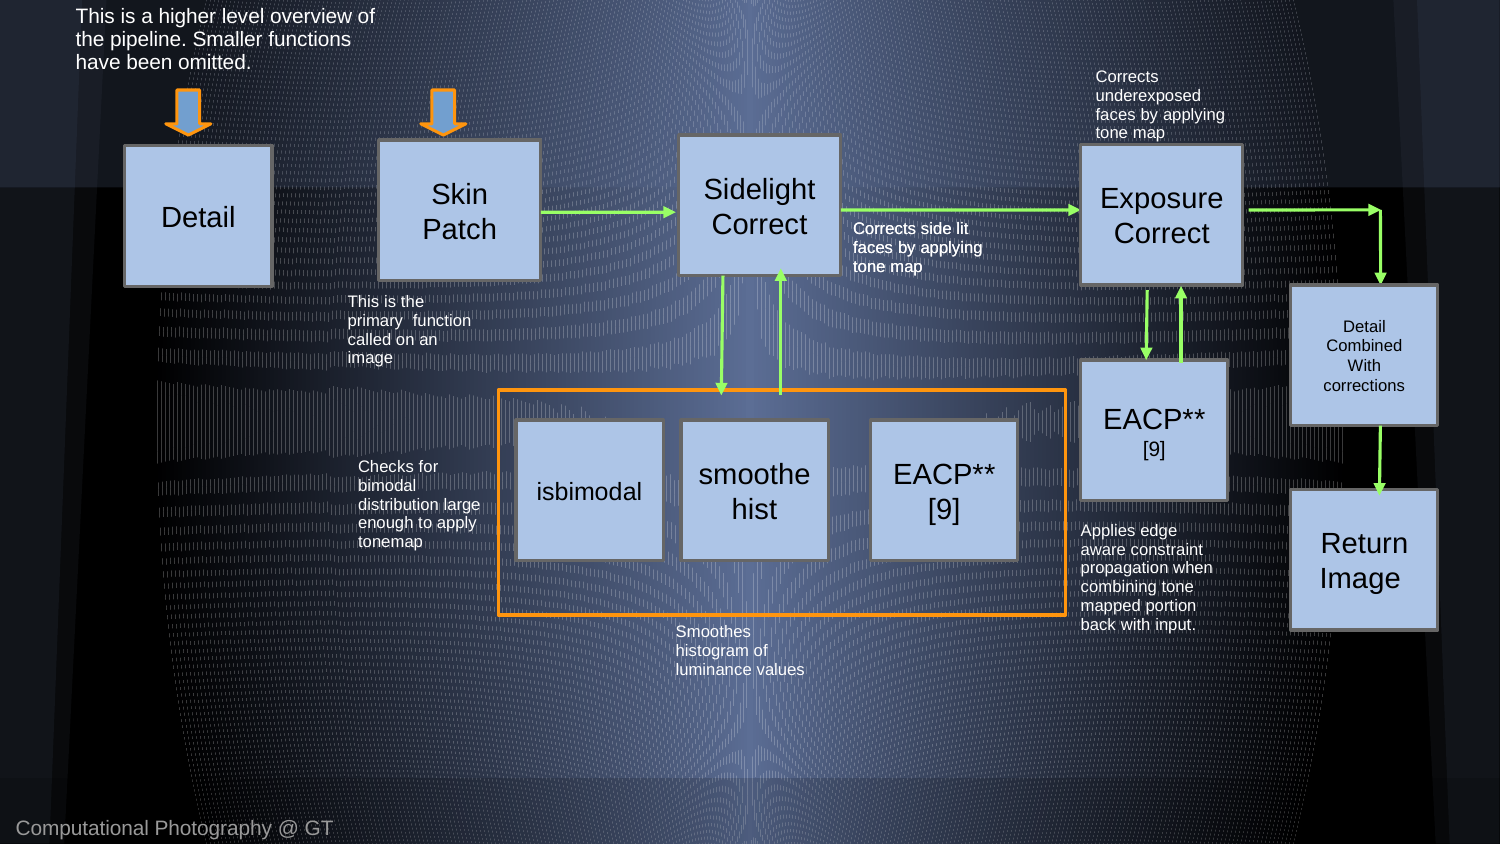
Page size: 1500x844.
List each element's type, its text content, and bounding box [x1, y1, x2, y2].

text_box Computational Photography @ GT [0, 811, 422, 844]
text_box EACP** [9] [870, 419, 1018, 561]
text_box Corrects underexposed faces by applying tone map [1080, 60, 1249, 150]
text_box [420, 90, 466, 136]
text_box isbimodal [516, 419, 664, 561]
text_box Smoothes histogram of luminance values [660, 615, 829, 700]
text_box smoothehist [681, 419, 829, 561]
text_box [165, 90, 211, 136]
list [500, 392, 1064, 613]
list [724, 276, 779, 388]
text_box Return Image [1290, 489, 1438, 630]
text_box This is the primary function called on an image [332, 285, 496, 375]
text_box Detail [124, 145, 272, 287]
text_box Detail Combined With corrections [1290, 284, 1438, 426]
text_box This is a higher level overview of the pipeline. Smaller functions have been omitted. [60, 0, 391, 82]
text_box Applies edge aware constraint propagation when combining tone mapped portion back with input. [1065, 513, 1234, 661]
text_box EACP** [9] [1080, 359, 1228, 501]
list [841, 198, 1080, 209]
text_box Skin Patch [378, 139, 541, 281]
text_box Corrects side lit faces by applying tone map [838, 212, 1006, 301]
text_box Sidelight Correct [678, 134, 841, 276]
text_box Checks for bimodal distribution large enough to apply tonemap [343, 450, 511, 628]
list [144, 198, 1340, 810]
text_box Exposure Correct [1080, 150, 1243, 285]
